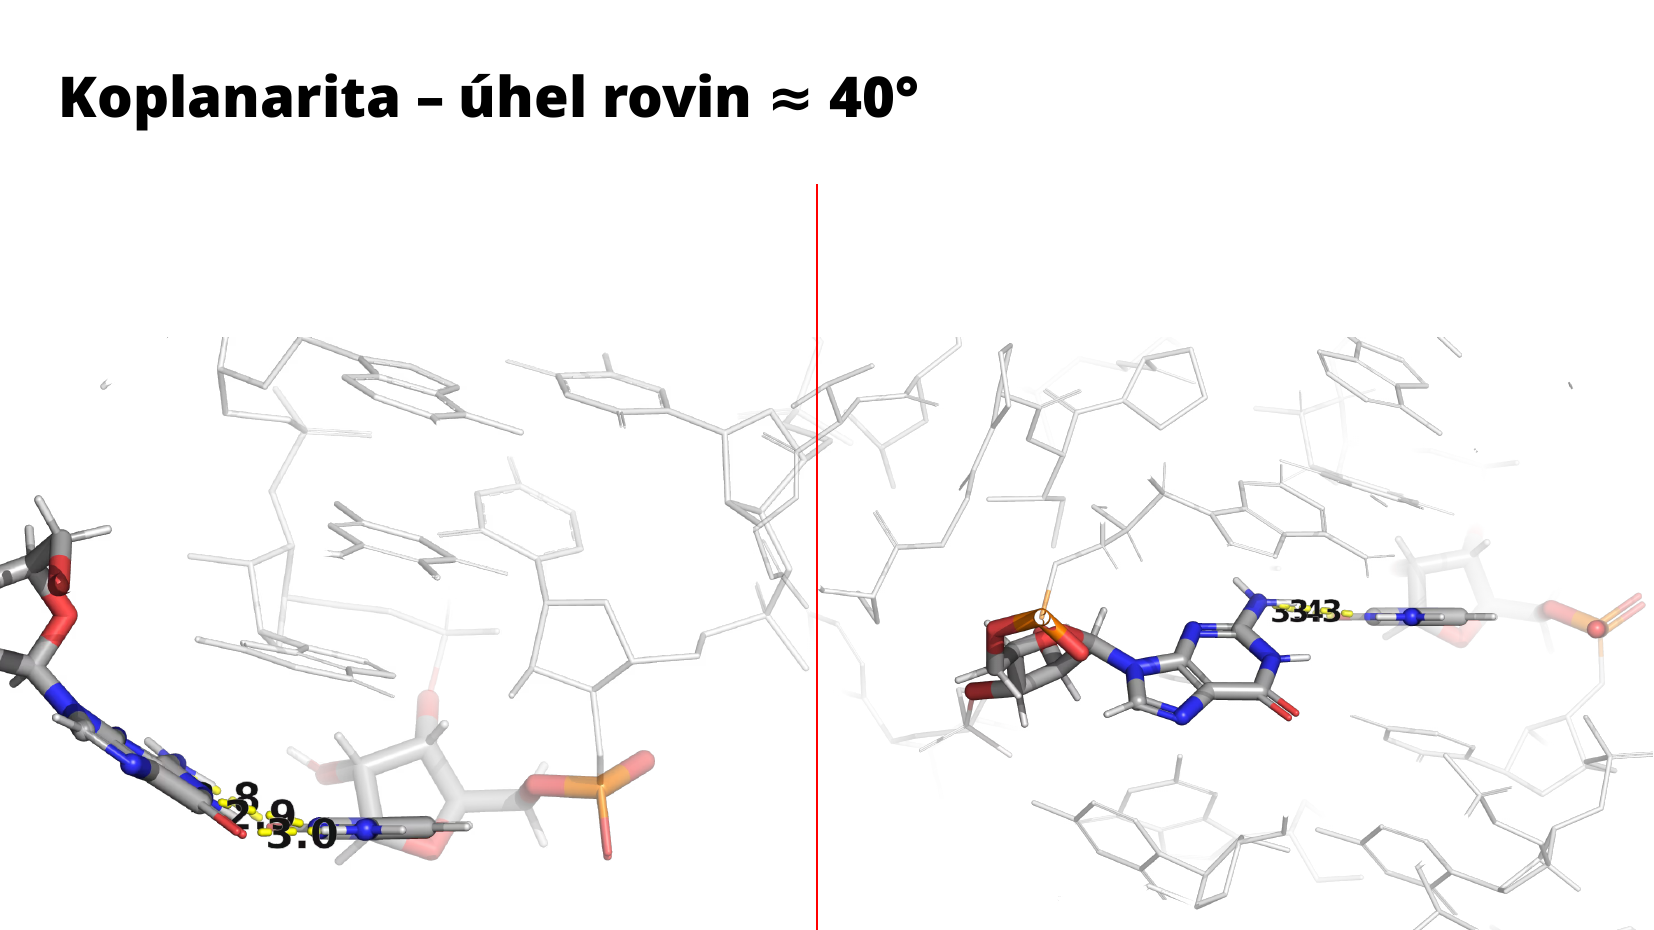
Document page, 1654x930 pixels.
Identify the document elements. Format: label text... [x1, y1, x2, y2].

picture [818, 337, 1653, 930]
title Koplanarita – úhel rovin ≈ 40° [58, 36, 1594, 155]
picture [0, 337, 816, 930]
